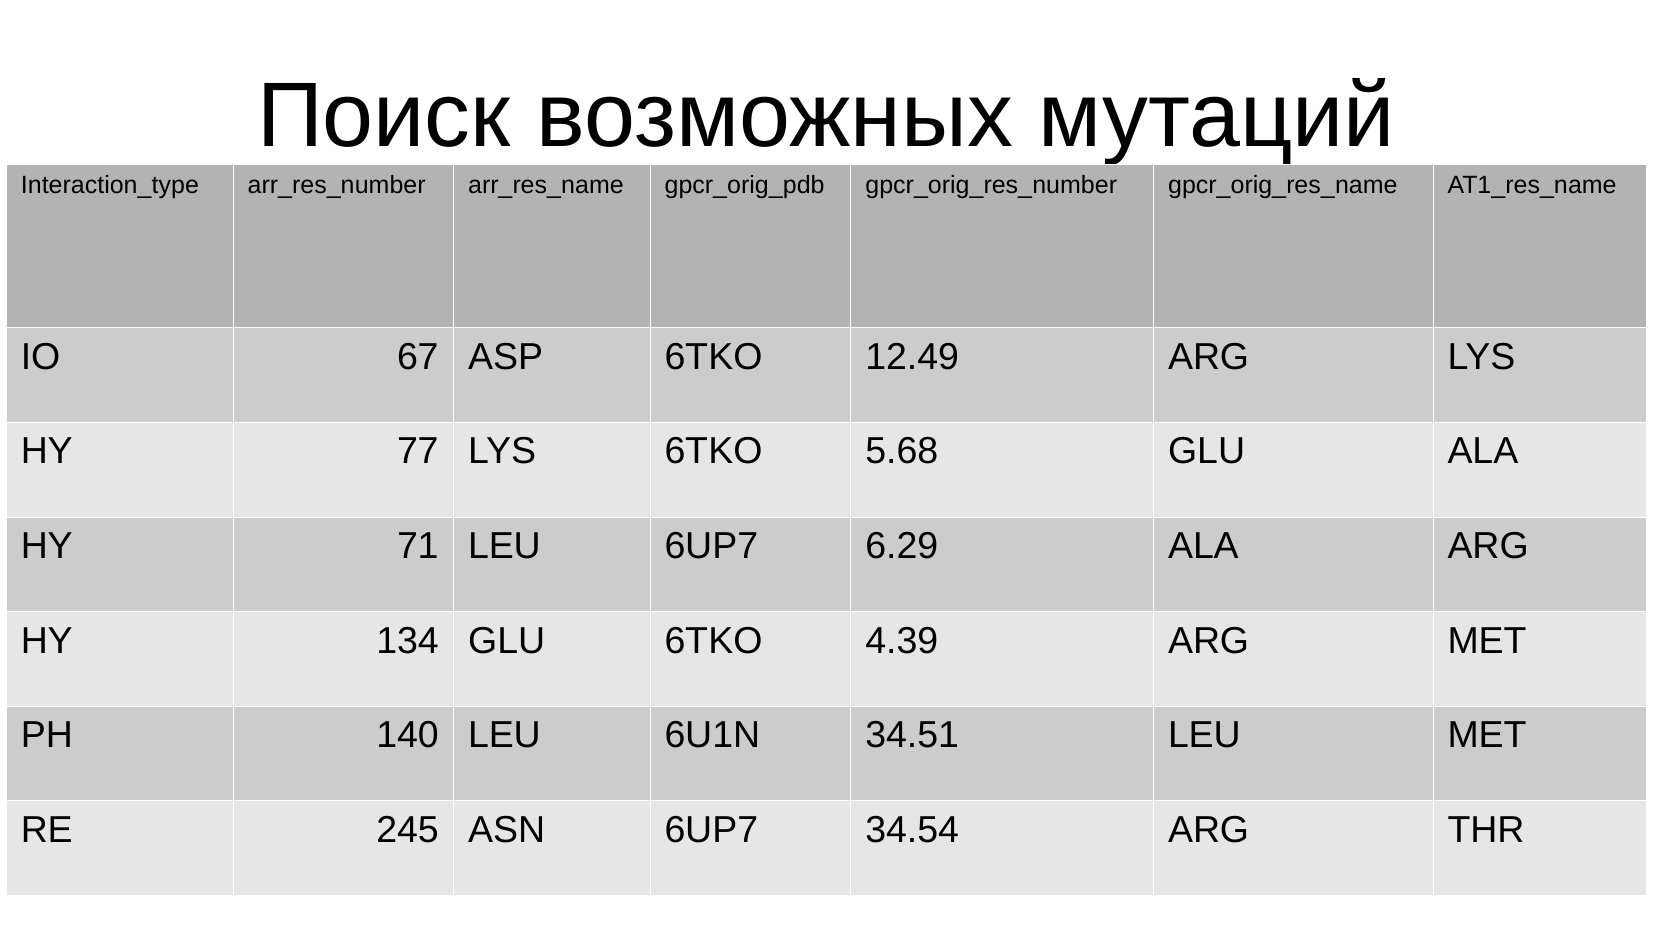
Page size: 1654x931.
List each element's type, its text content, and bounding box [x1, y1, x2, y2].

table_cell 134 [234, 612, 453, 706]
table_cell 6TKO [651, 612, 850, 706]
title Поиск возможных мутаций [82, 12, 1571, 164]
table_cell 71 [234, 518, 453, 611]
table_cell ARG [1154, 328, 1433, 422]
table_cell HY [7, 423, 233, 517]
table_cell 34.54 [851, 801, 1153, 895]
table_header arr_res_name [454, 165, 650, 327]
table_cell 6.29 [851, 518, 1153, 611]
table_cell LYS [1434, 328, 1646, 422]
table_header gpcr_orig_pdb [651, 165, 850, 327]
table_cell THR [1434, 801, 1646, 895]
table_cell 6UP7 [651, 801, 850, 895]
table_cell LYS [454, 423, 650, 517]
table_cell ALA [1154, 518, 1433, 611]
table_cell ARG [1154, 612, 1433, 706]
table_cell ARG [1434, 518, 1646, 611]
table_cell 6UP7 [651, 518, 850, 611]
table_cell LEU [454, 707, 650, 800]
table_cell 245 [234, 801, 453, 895]
table_cell HY [7, 518, 233, 611]
table_cell HY [7, 612, 233, 706]
table_cell LEU [454, 518, 650, 611]
table_cell 77 [234, 423, 453, 517]
table_cell 34.51 [851, 707, 1153, 800]
table_cell 67 [234, 328, 453, 422]
table_header gpcr_orig_res_name [1154, 165, 1433, 327]
table_cell 6TKO [651, 423, 850, 517]
table_cell 4.39 [851, 612, 1153, 706]
table_cell GLU [1154, 423, 1433, 517]
table_cell 6U1N [651, 707, 850, 800]
table_cell 140 [234, 707, 453, 800]
table_cell PH [7, 707, 233, 800]
table_cell ASN [454, 801, 650, 895]
table_header Interaction_type [7, 165, 233, 327]
table_header AT1_res_name [1434, 165, 1646, 327]
table_cell 6TKO [651, 328, 850, 422]
table_cell 12.49 [851, 328, 1153, 422]
table_cell IO [7, 328, 233, 422]
table_header arr_res_number [234, 165, 453, 327]
table_cell ASP [454, 328, 650, 422]
table_cell LEU [1154, 707, 1433, 800]
table_cell MET [1434, 612, 1646, 706]
table_header gpcr_orig_res_number [851, 165, 1153, 327]
table_cell ALA [1434, 423, 1646, 517]
table_cell MET [1434, 707, 1646, 800]
table_cell ARG [1154, 801, 1433, 895]
table_cell 5.68 [851, 423, 1153, 517]
table_cell RE [7, 801, 233, 895]
table_cell GLU [454, 612, 650, 706]
